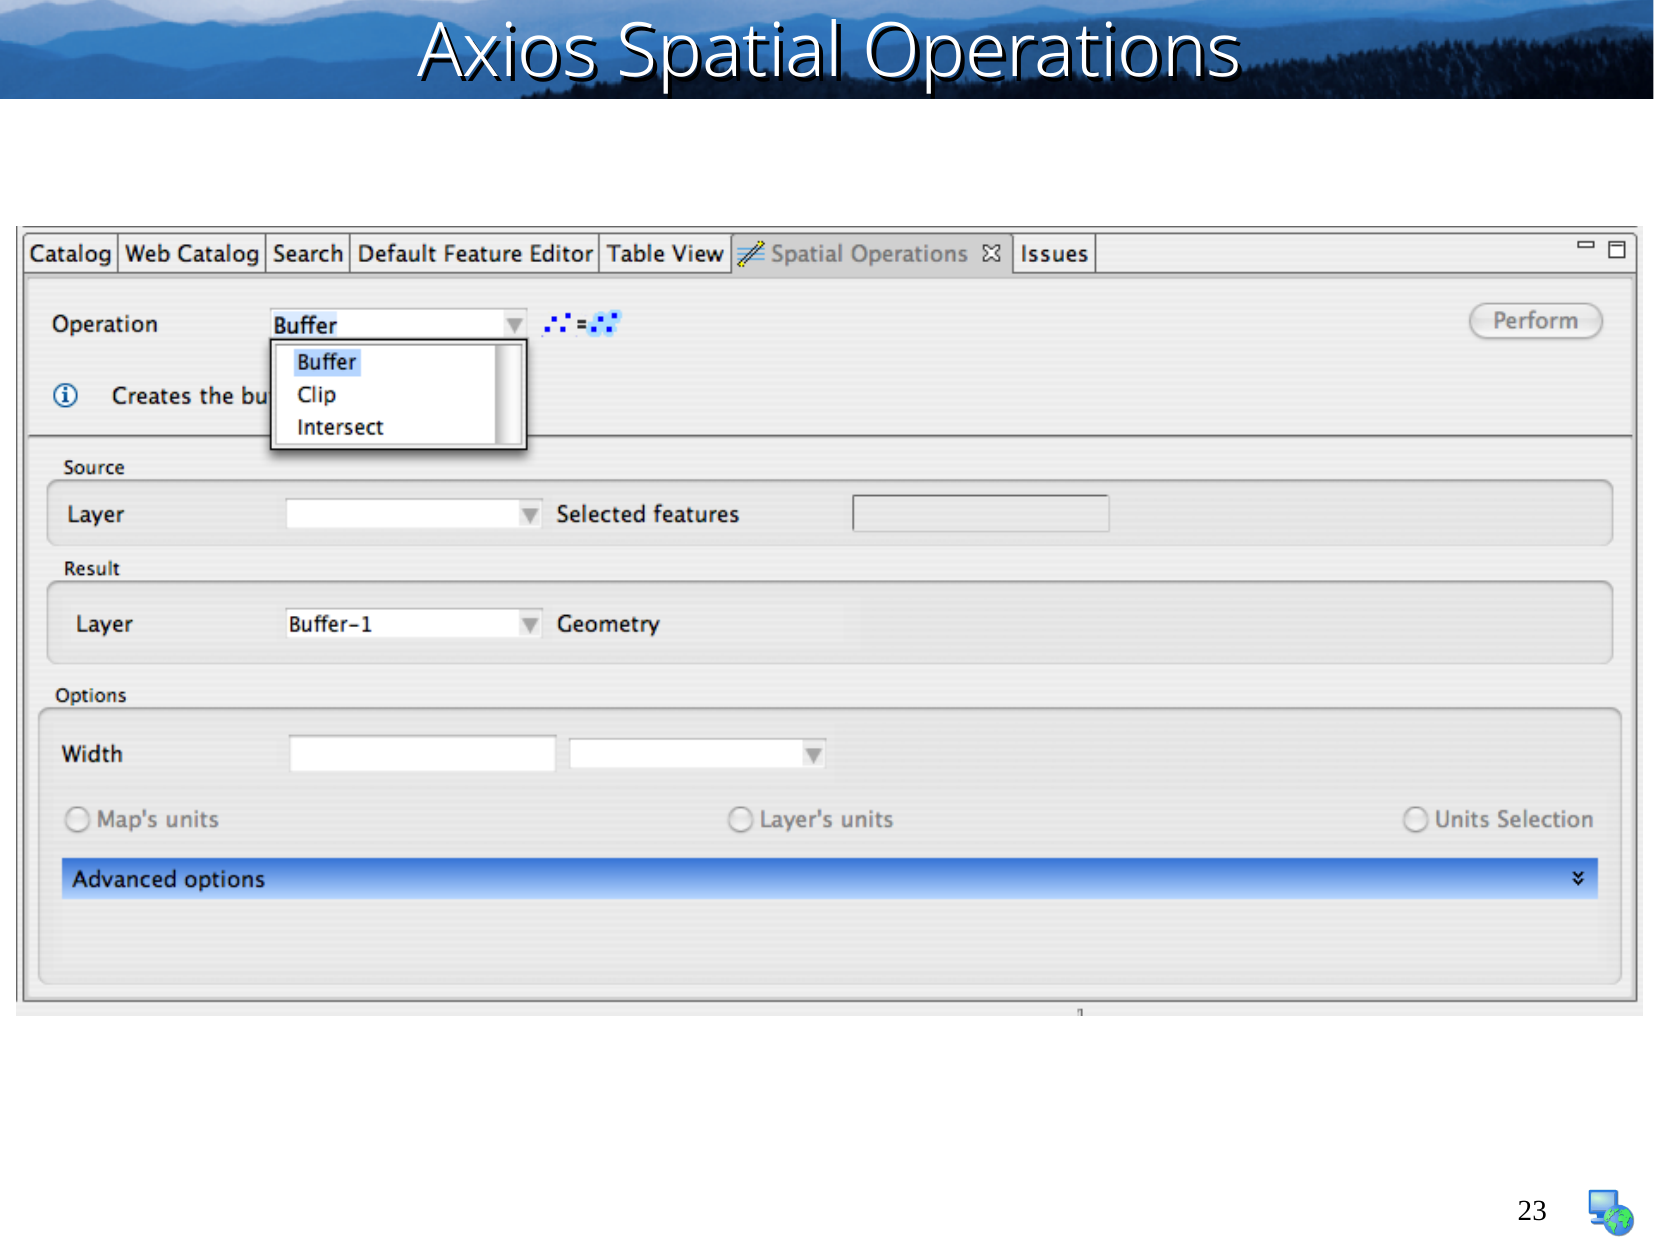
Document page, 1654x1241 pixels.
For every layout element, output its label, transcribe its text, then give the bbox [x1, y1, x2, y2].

picture [16, 226, 1643, 1016]
picture [1588, 1189, 1635, 1238]
picture [935, 0, 1654, 99]
title Axios Spatial Operations [49, 0, 1611, 96]
picture [0, 0, 668, 99]
